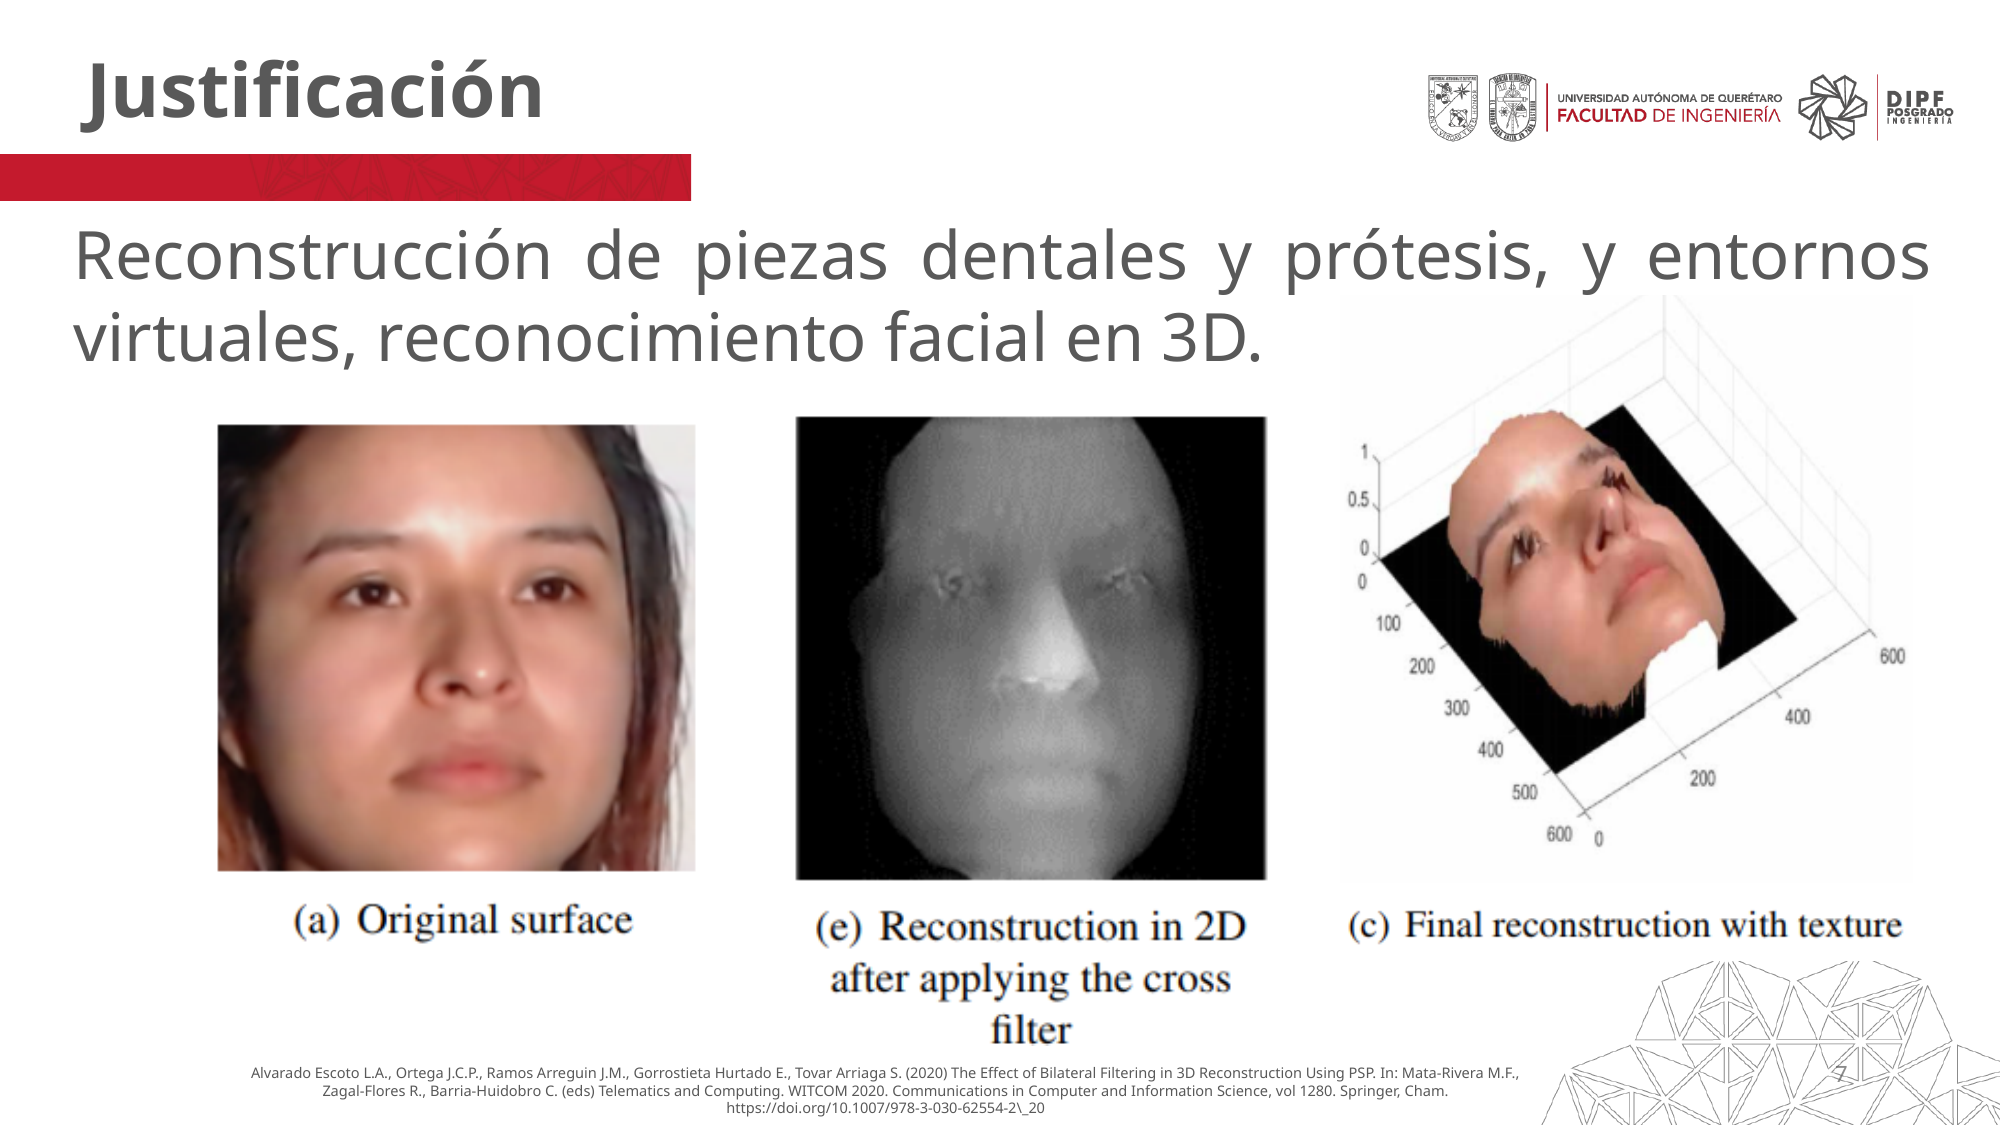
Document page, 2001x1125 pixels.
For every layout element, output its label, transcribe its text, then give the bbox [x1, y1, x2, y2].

text_box Reconstrucción de piezas dentales y prótesis, y entornos virtuales, reconocimiento facial en 3D. [59, 206, 1949, 372]
text_box Justificación [66, 14, 692, 154]
text_box Alvarado Escoto L.A., Ortega J.C.P., Ramos Arreguin J.M., Gorrostieta Hurtado E., Tovar Arriaga S. (2020) The Effect of Bilateral Filtering in 3D Reconstruction Using PSP. In: Mata-Rivera M.F., Zagal-Flores R., Barria-Huidobro C. (eds) Telematics and Computing. WITCOM 2020. Communications in Computer and Information Science, vol 1280. Springer, Cham. https://doi.org/10.1007/978-3-030-62554-2\_20 [236, 1056, 1536, 1124]
picture [1422, 66, 1959, 160]
picture [206, 413, 702, 954]
picture [1340, 295, 2000, 1125]
picture [0, 154, 692, 201]
picture [784, 407, 1270, 1046]
